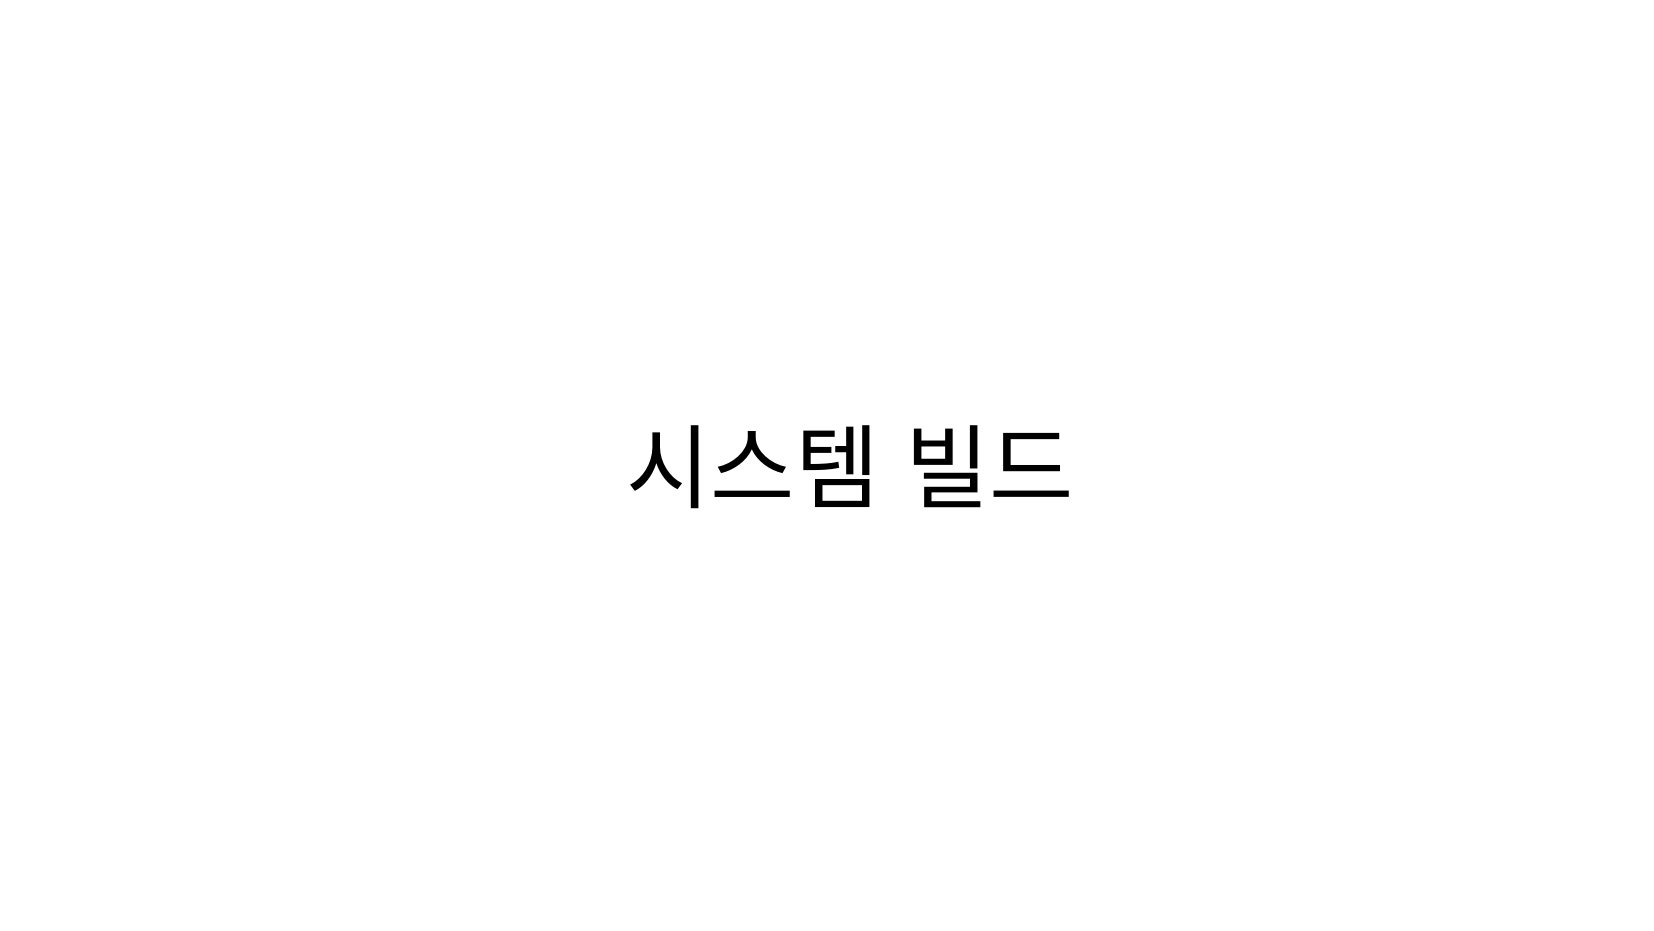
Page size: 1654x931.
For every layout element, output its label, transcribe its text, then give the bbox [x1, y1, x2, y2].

title 시스템 빌드 [106, 383, 1595, 540]
